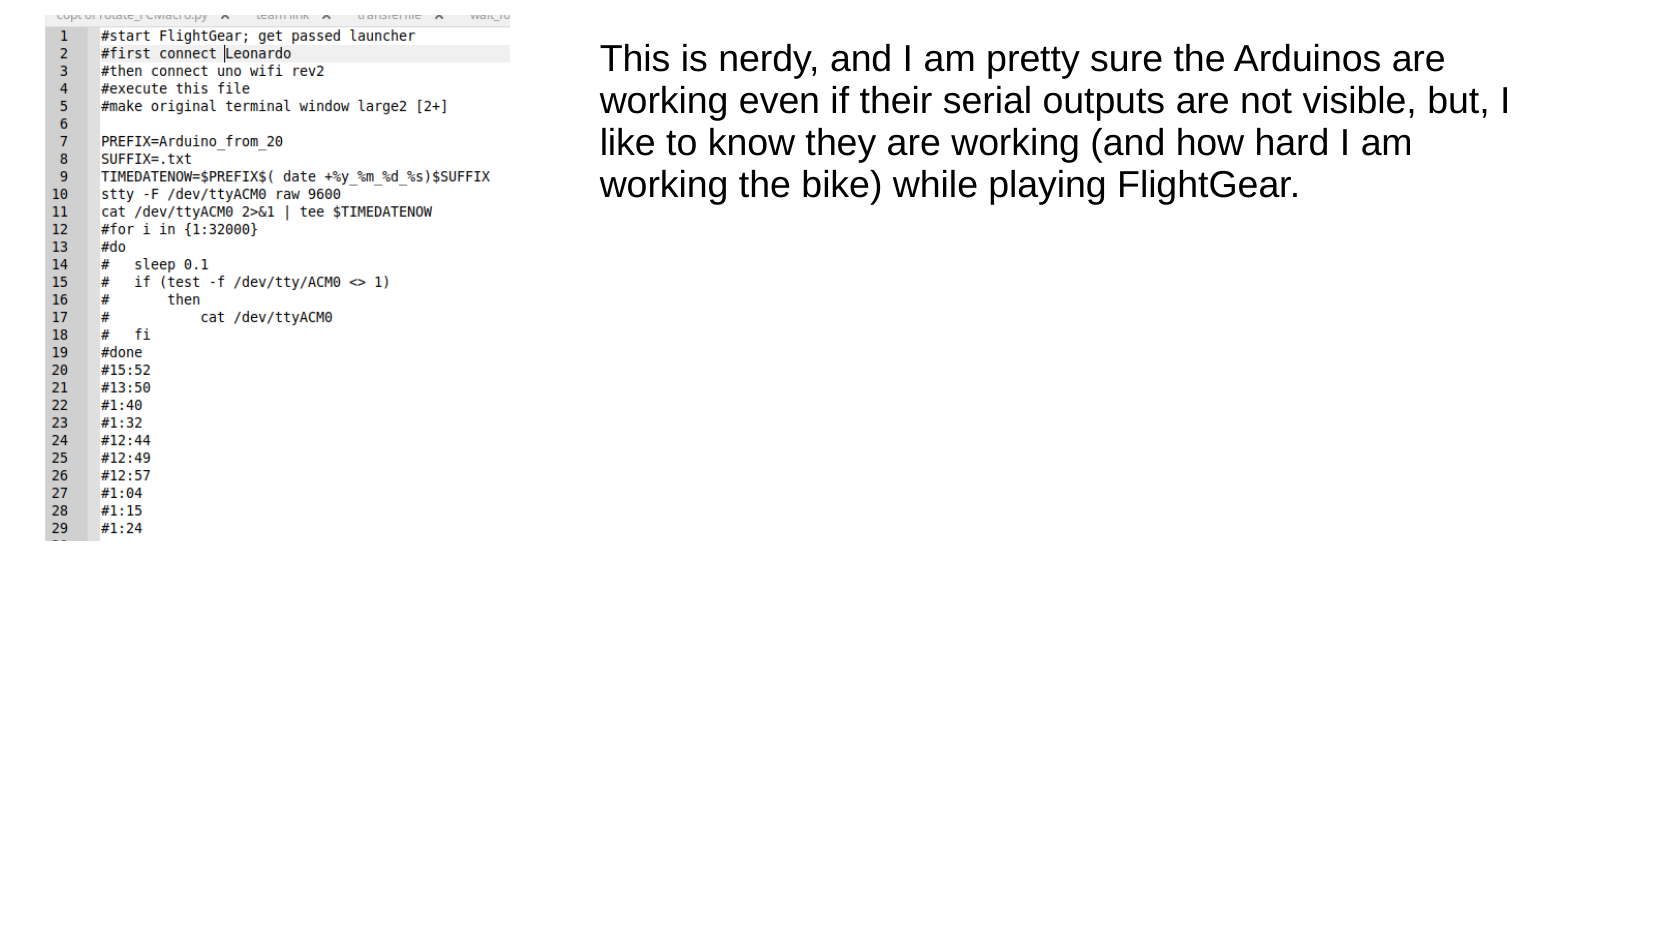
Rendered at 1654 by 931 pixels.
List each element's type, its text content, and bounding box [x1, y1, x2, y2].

text_box This is nerdy, and I am pretty sure the Arduinos are working even if their serial outputs are not visible, but, I like to know they are working (and how hard I am working the bike) while playing FlightGear. [585, 30, 1531, 213]
picture [45, 15, 510, 541]
